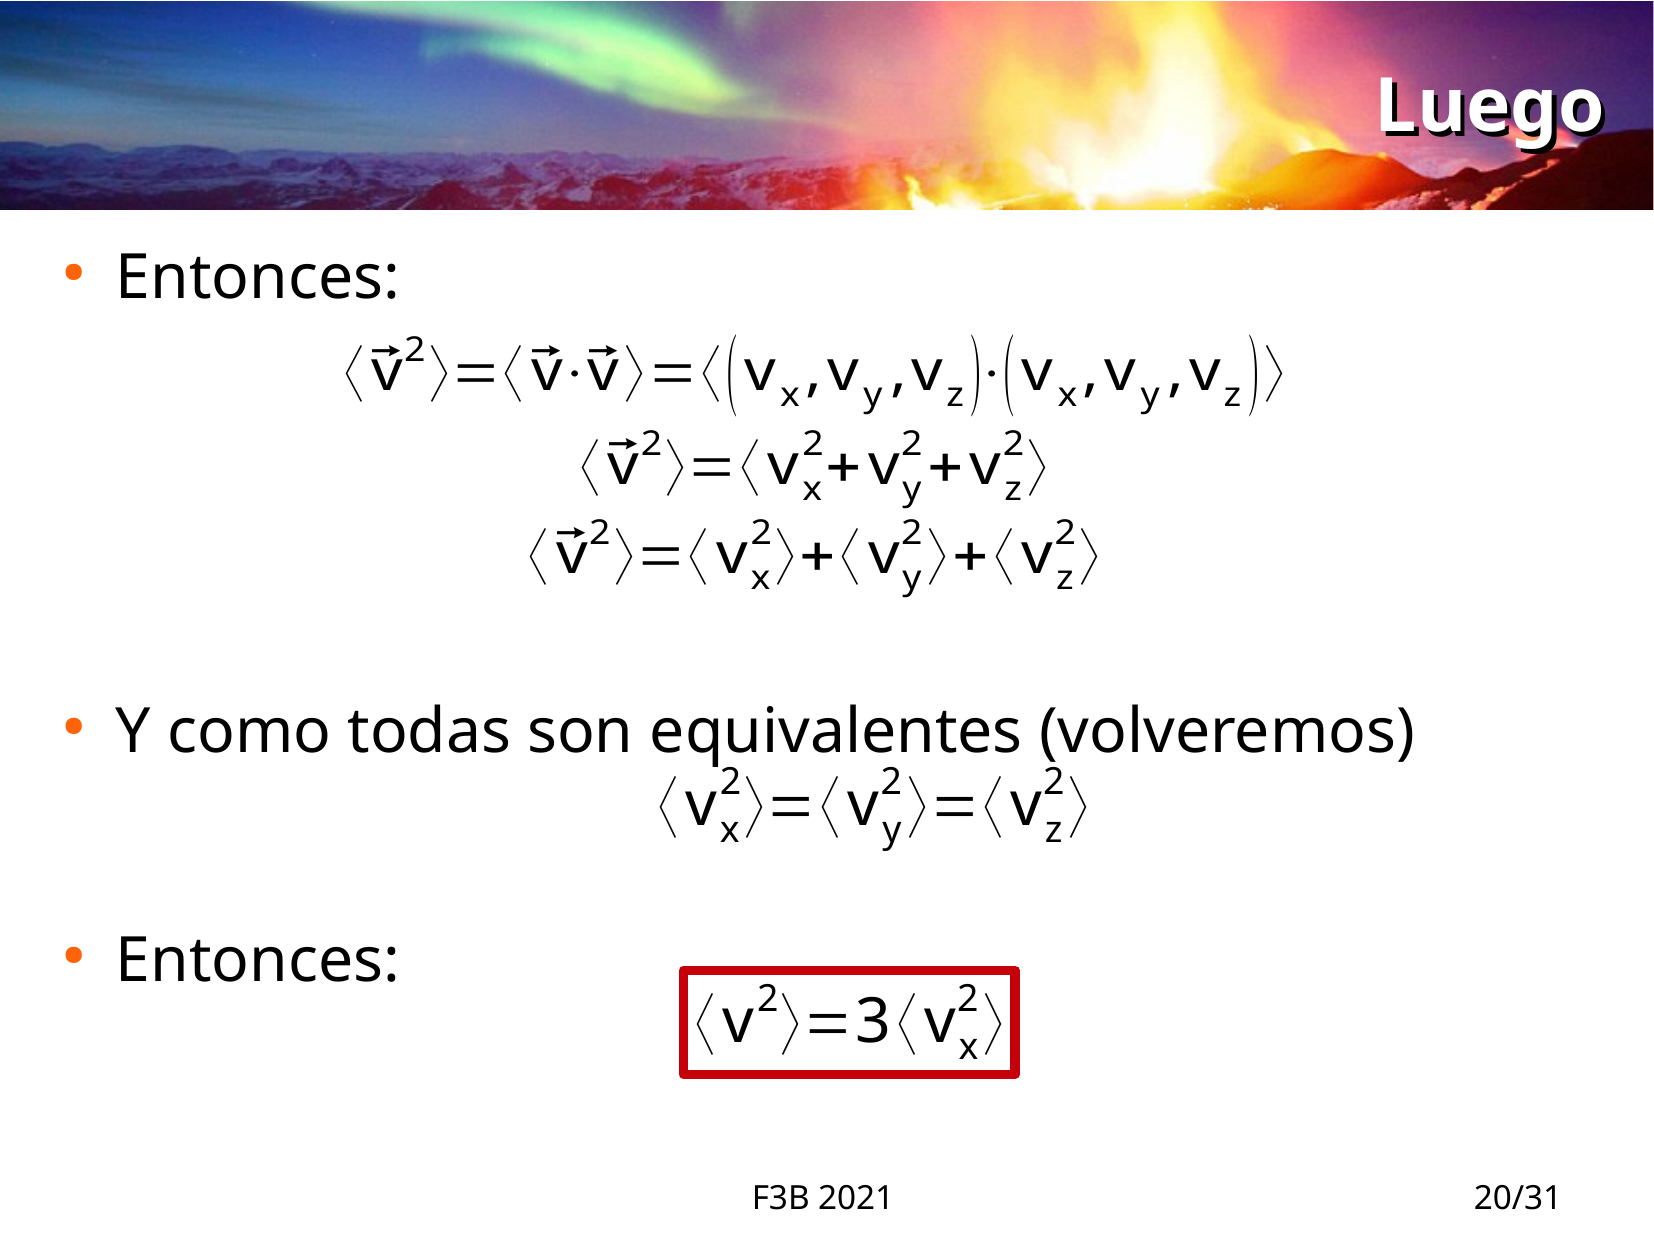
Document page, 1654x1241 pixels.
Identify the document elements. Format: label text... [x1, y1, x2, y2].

picture [0, 1, 1654, 210]
chart [336, 328, 1292, 598]
list Entonces: Y como todas son equivalentes (volveremos) Entonces: [45, 231, 1606, 1132]
chart [688, 975, 1011, 1070]
title Luego [45, 15, 1606, 191]
chart [651, 758, 1096, 853]
